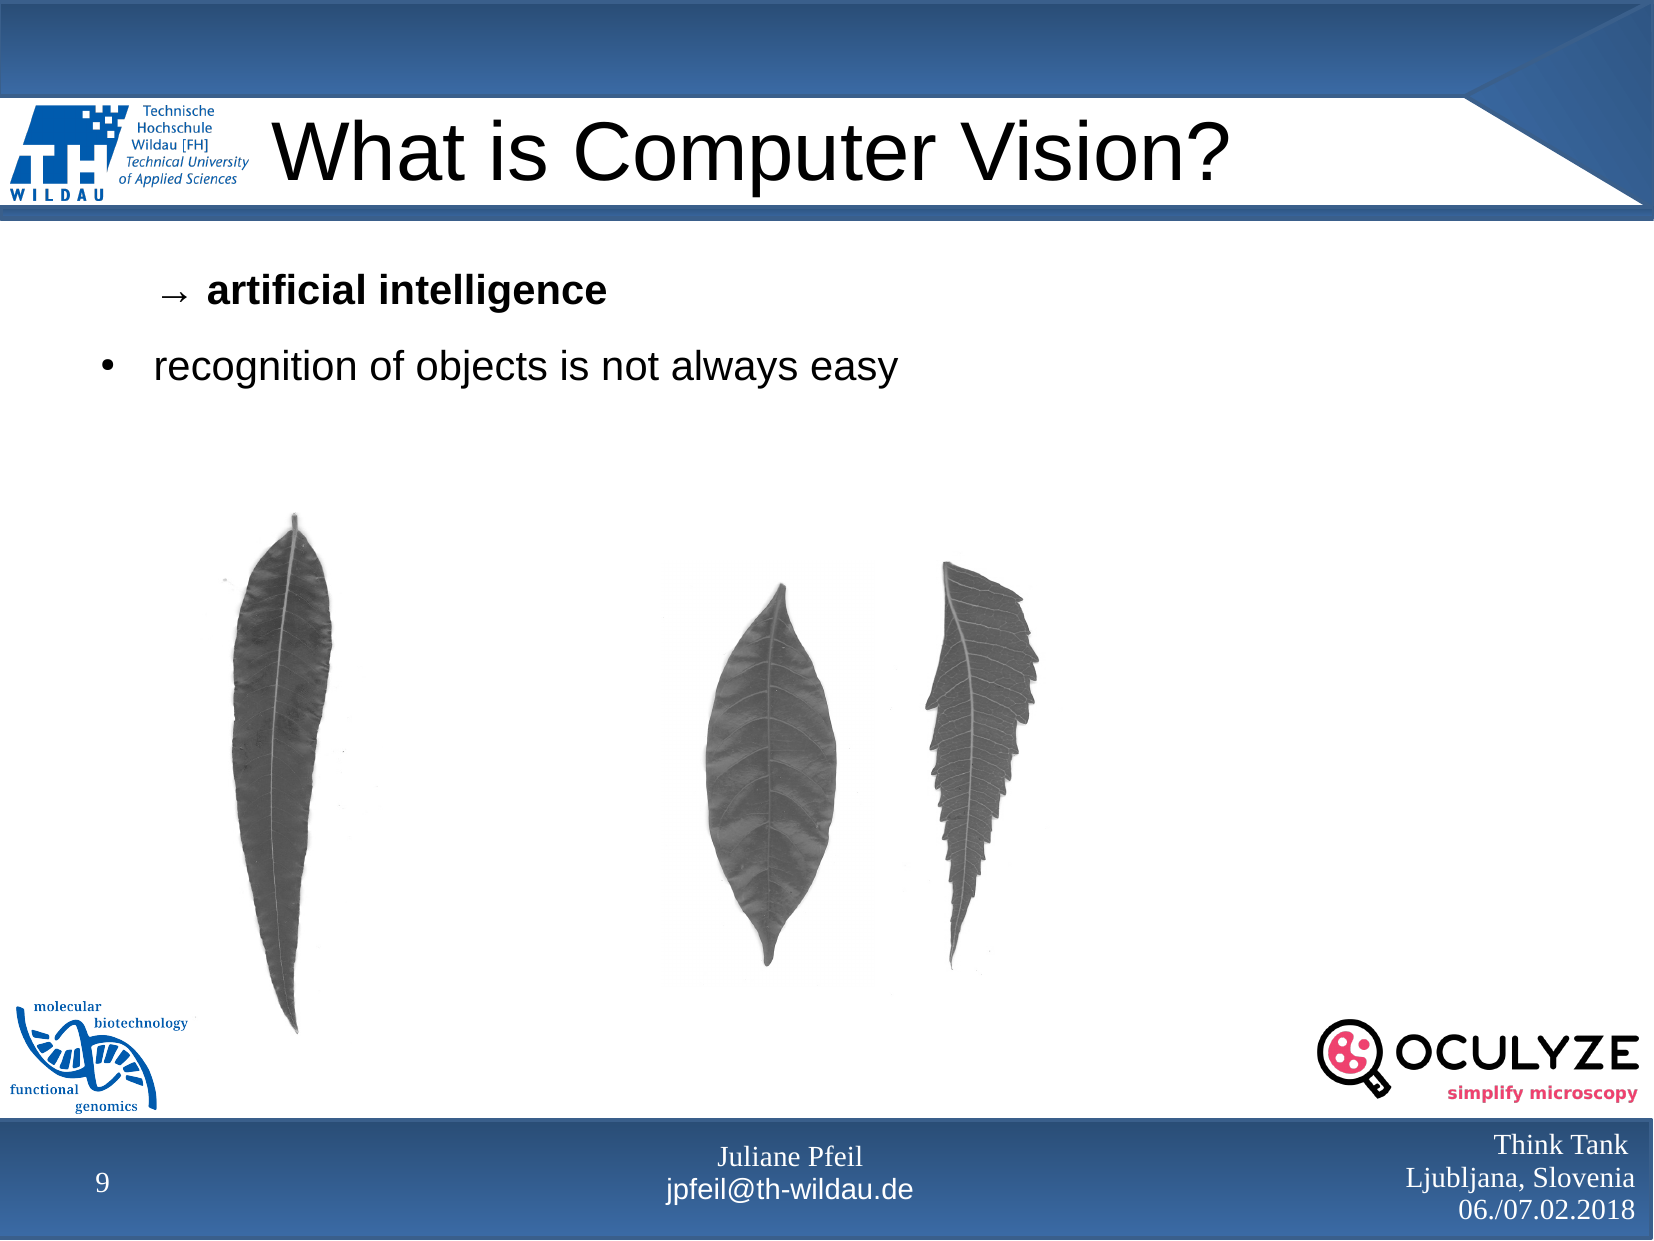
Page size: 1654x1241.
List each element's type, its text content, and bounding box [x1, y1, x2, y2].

picture [885, 543, 1070, 1004]
picture [1315, 1017, 1642, 1108]
list → artificial intelligence recognition of objects is not always easy [82, 266, 1571, 986]
picture [10, 105, 249, 201]
picture [192, 986, 384, 1064]
picture [661, 560, 875, 987]
title What is Computer Vision? [271, 95, 1466, 207]
picture [10, 1001, 188, 1114]
